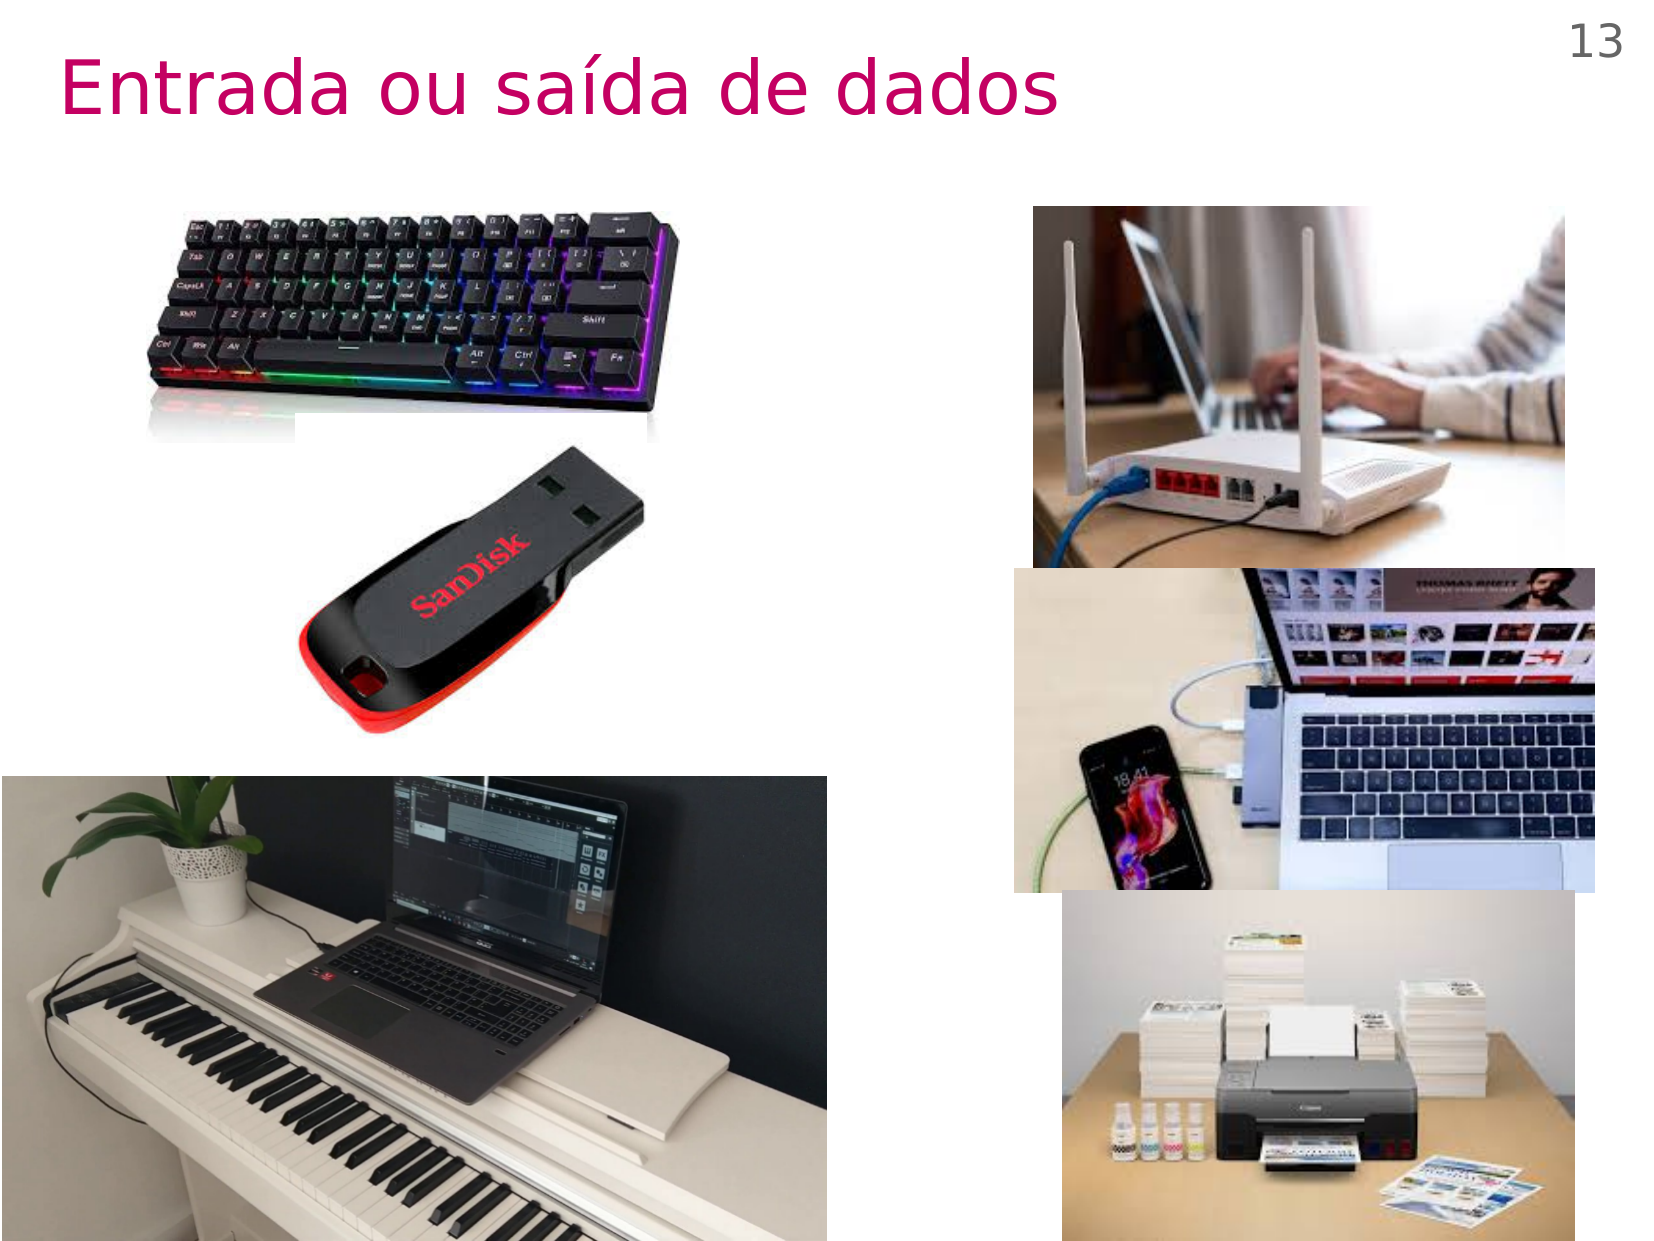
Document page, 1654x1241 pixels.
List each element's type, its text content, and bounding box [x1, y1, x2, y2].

picture [1014, 206, 1595, 1241]
picture [146, 211, 680, 765]
picture [2, 776, 827, 1241]
title Entrada ou saída de dados [59, 29, 1625, 148]
